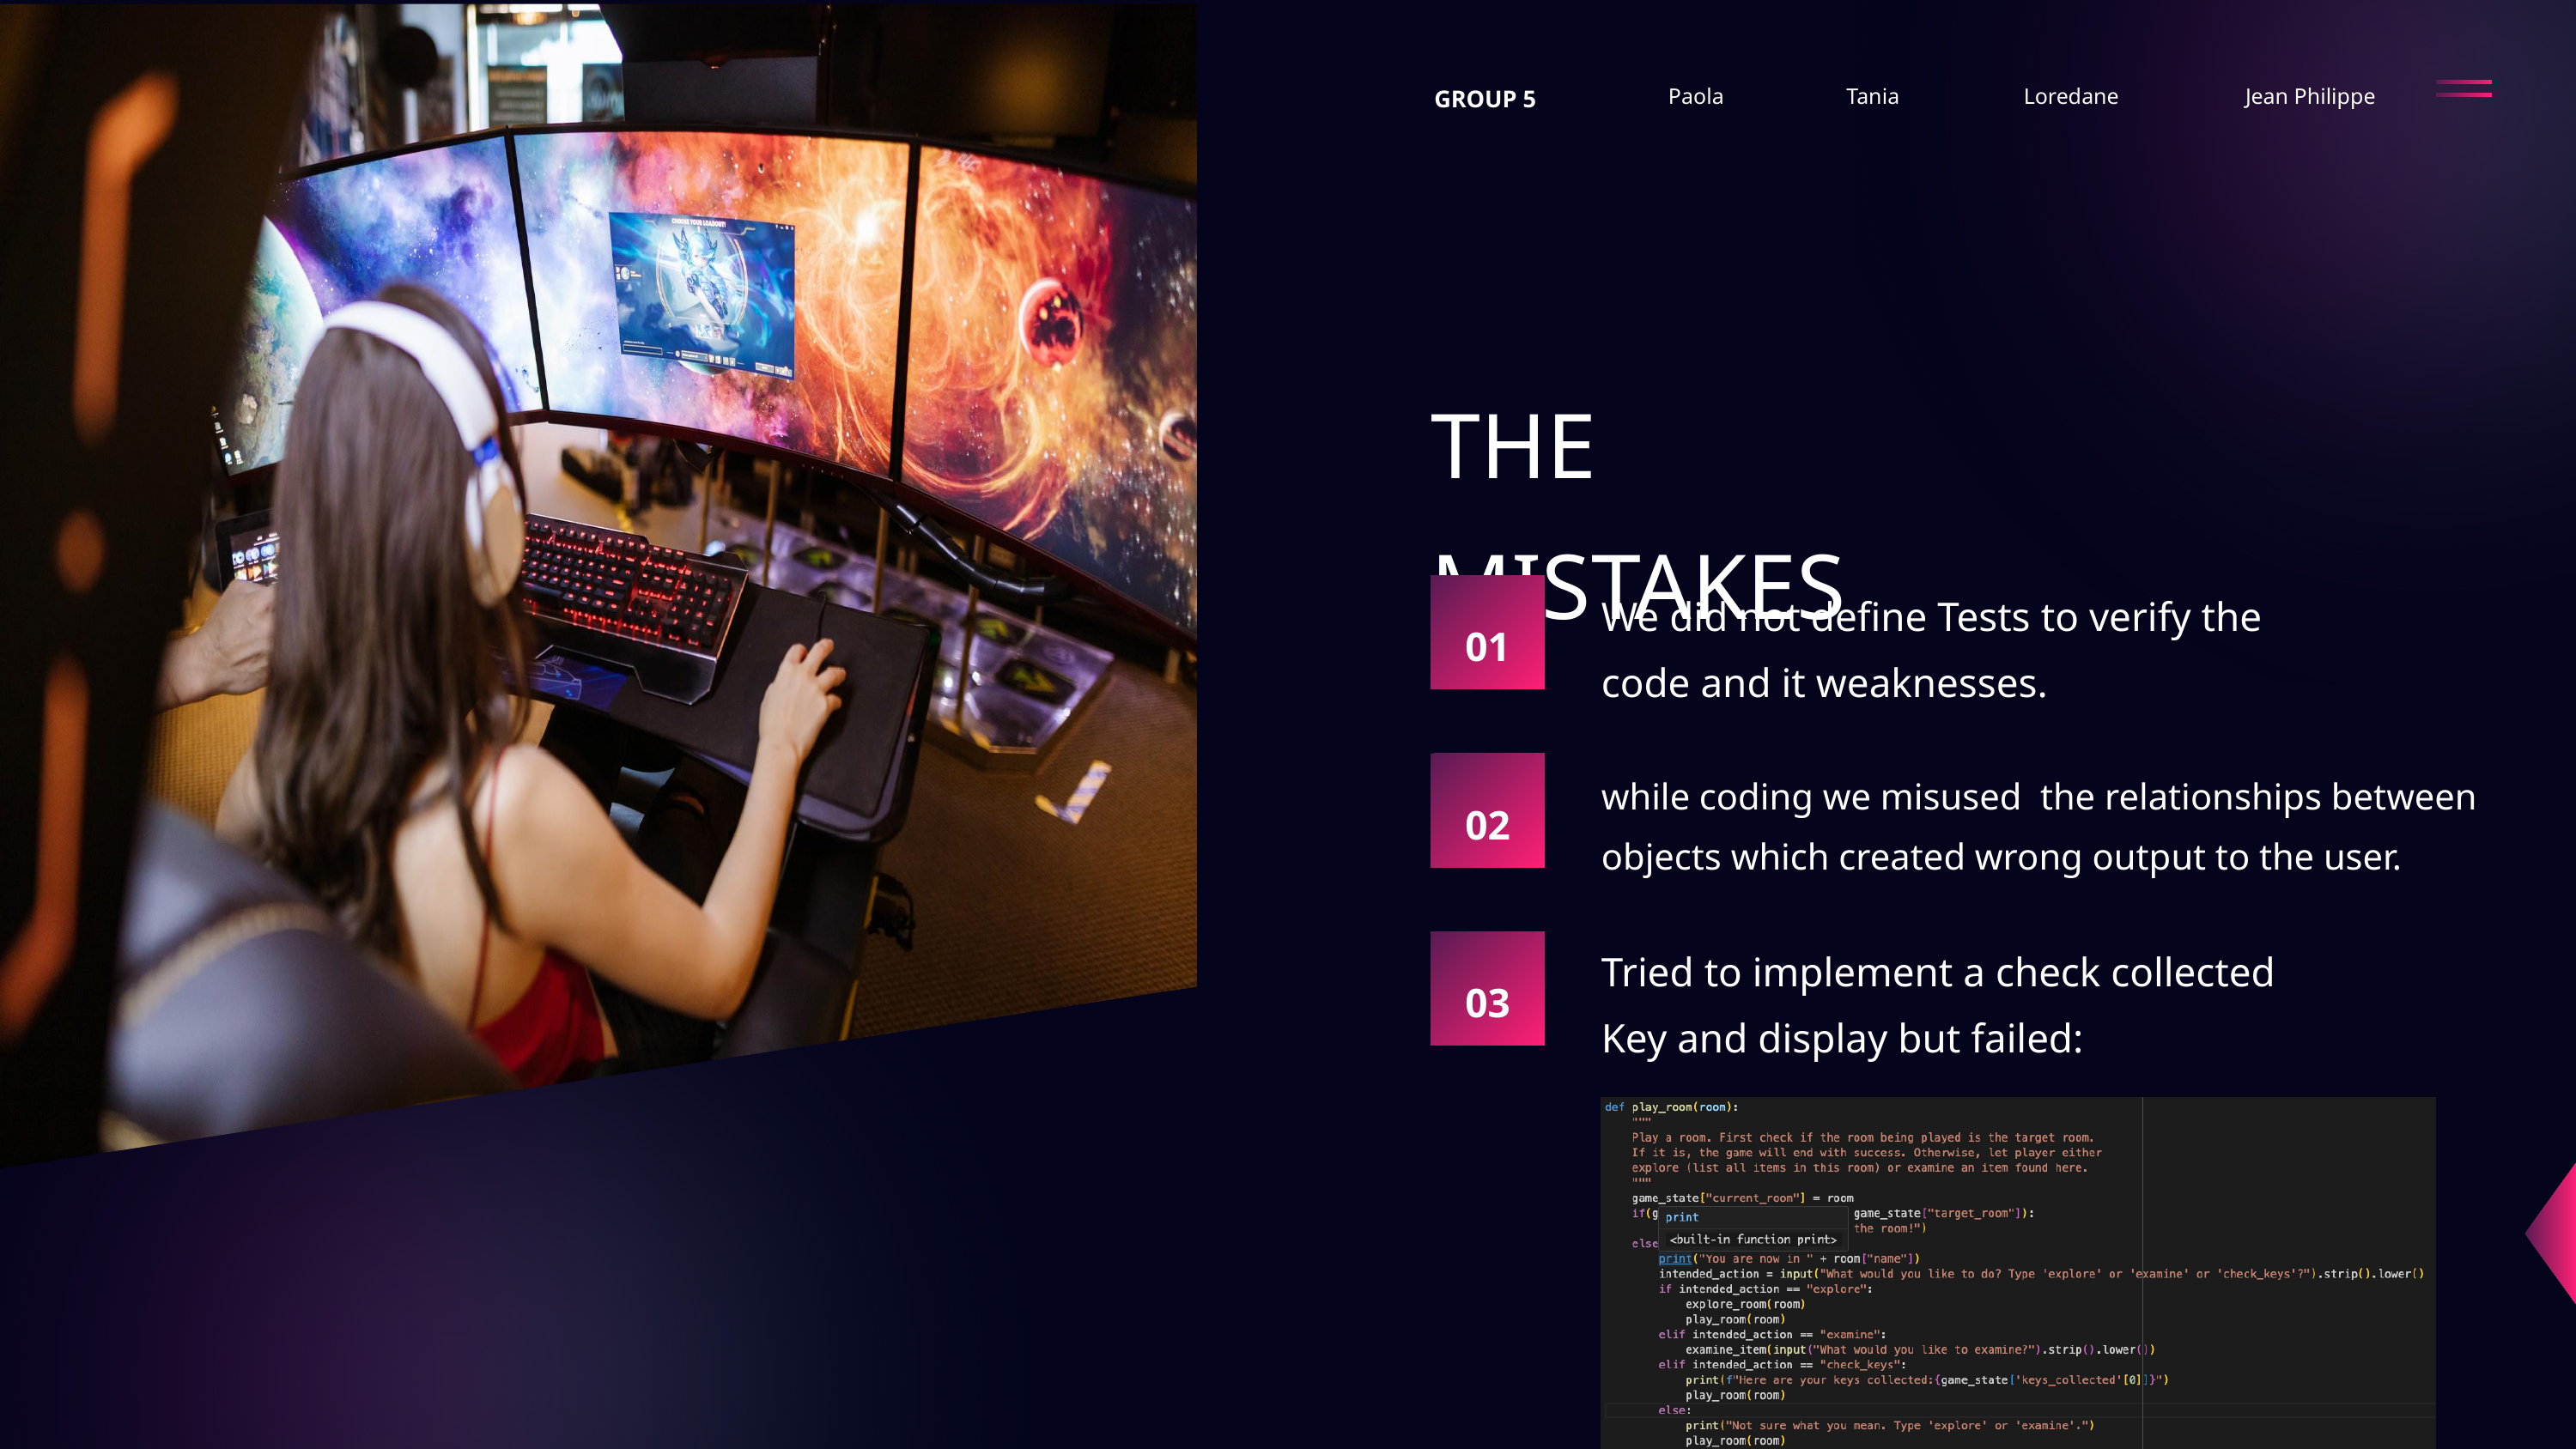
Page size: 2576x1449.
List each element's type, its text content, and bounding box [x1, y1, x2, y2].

text_box 01 [1449, 603, 1527, 670]
text_box [2524, 1163, 2576, 1304]
text_box Tania [1846, 72, 1904, 109]
text_box Loredane [2023, 72, 2125, 109]
text_box [1851, 0, 2576, 685]
text_box We did not define Tests to verify the code and it weaknesses. [1601, 573, 2297, 706]
picture [1601, 1097, 2436, 1449]
text_box 03 [1449, 959, 1527, 1026]
text_box Jean Philippe [2245, 72, 2377, 109]
text_box THE MISTAKES [1431, 355, 1969, 638]
text_box Paola [1668, 72, 1726, 109]
text_box 02 [1449, 781, 1527, 848]
text_box [0, 3, 1197, 1449]
text_box GROUP 5 [1434, 73, 1548, 112]
text_box [1431, 754, 1545, 867]
text_box while coding we misused the relationships between objects which created wrong output to the user. [1601, 757, 2525, 878]
text_box Tried to implement a check collected Key and display but failed: [1601, 929, 2297, 1061]
text_box [1431, 575, 1545, 689]
text_box [1431, 931, 1545, 1046]
